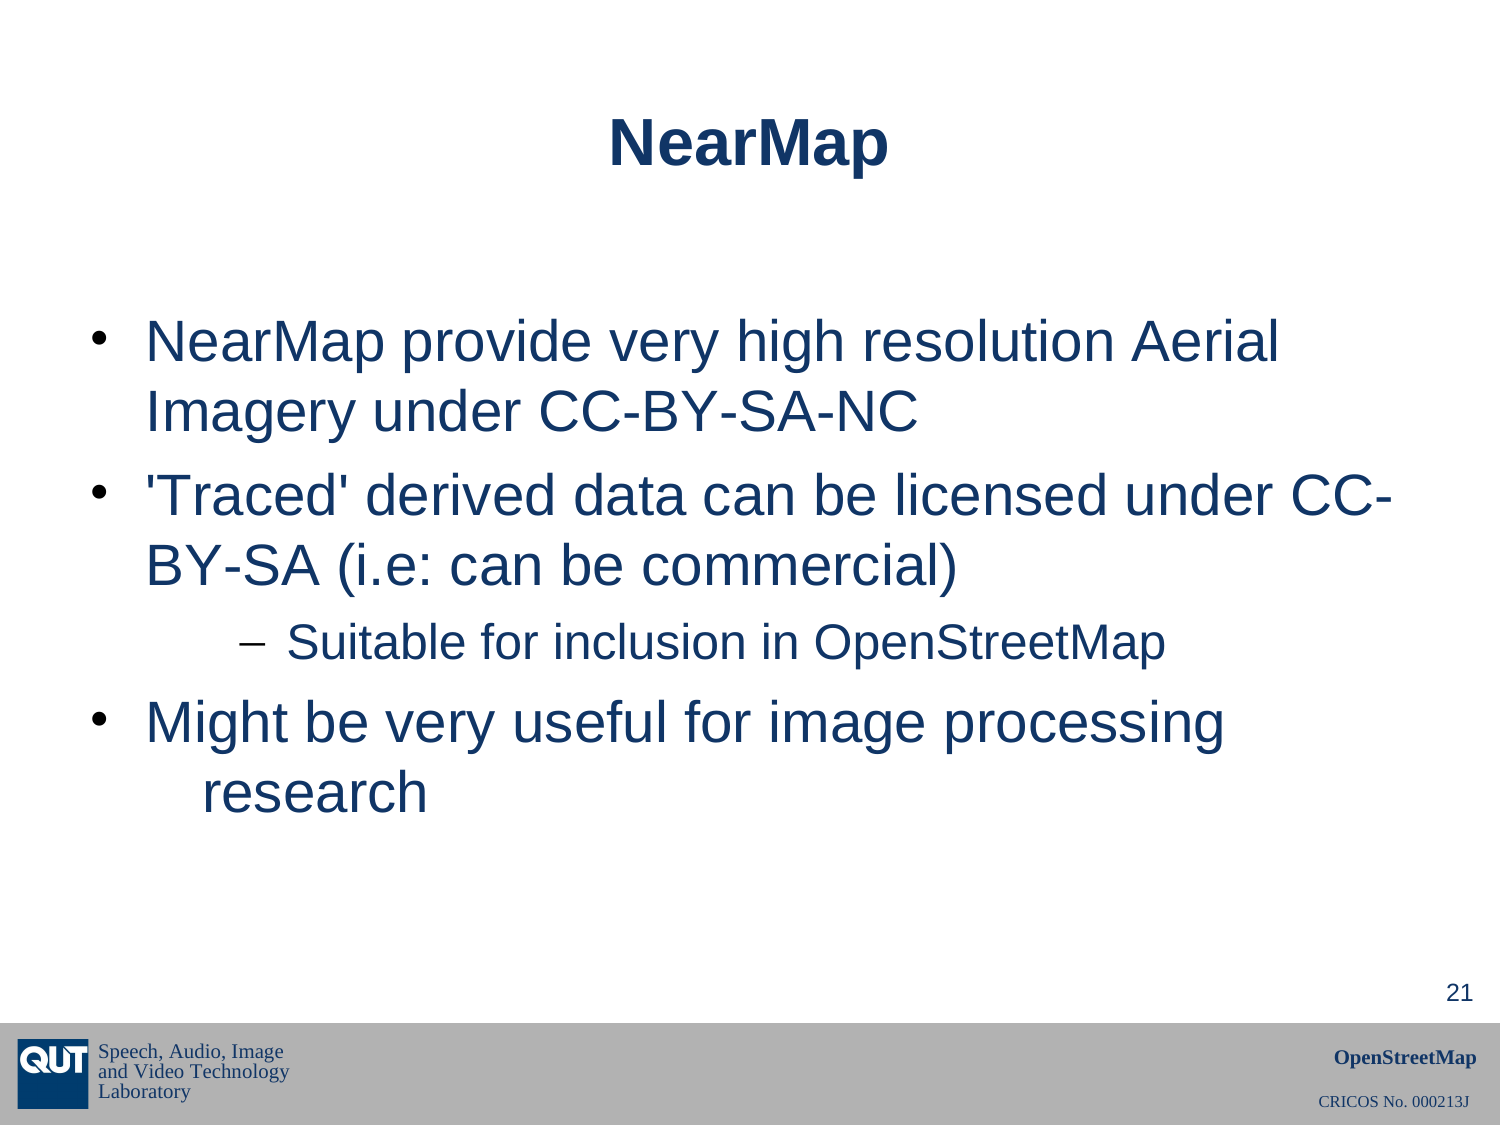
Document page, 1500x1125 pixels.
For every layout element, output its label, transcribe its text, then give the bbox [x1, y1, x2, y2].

title NearMap [74, 44, 1425, 233]
picture [17, 1039, 89, 1109]
list NearMap provide very high resolution Aerial Imagery under CC-BY-SA-NC 'Traced' derived data can be licensed under CC-BY-SA (i.e: can be commercial) Suitable for inclusion in OpenStreetMap Might be very useful for image processing research [74, 295, 1425, 1038]
